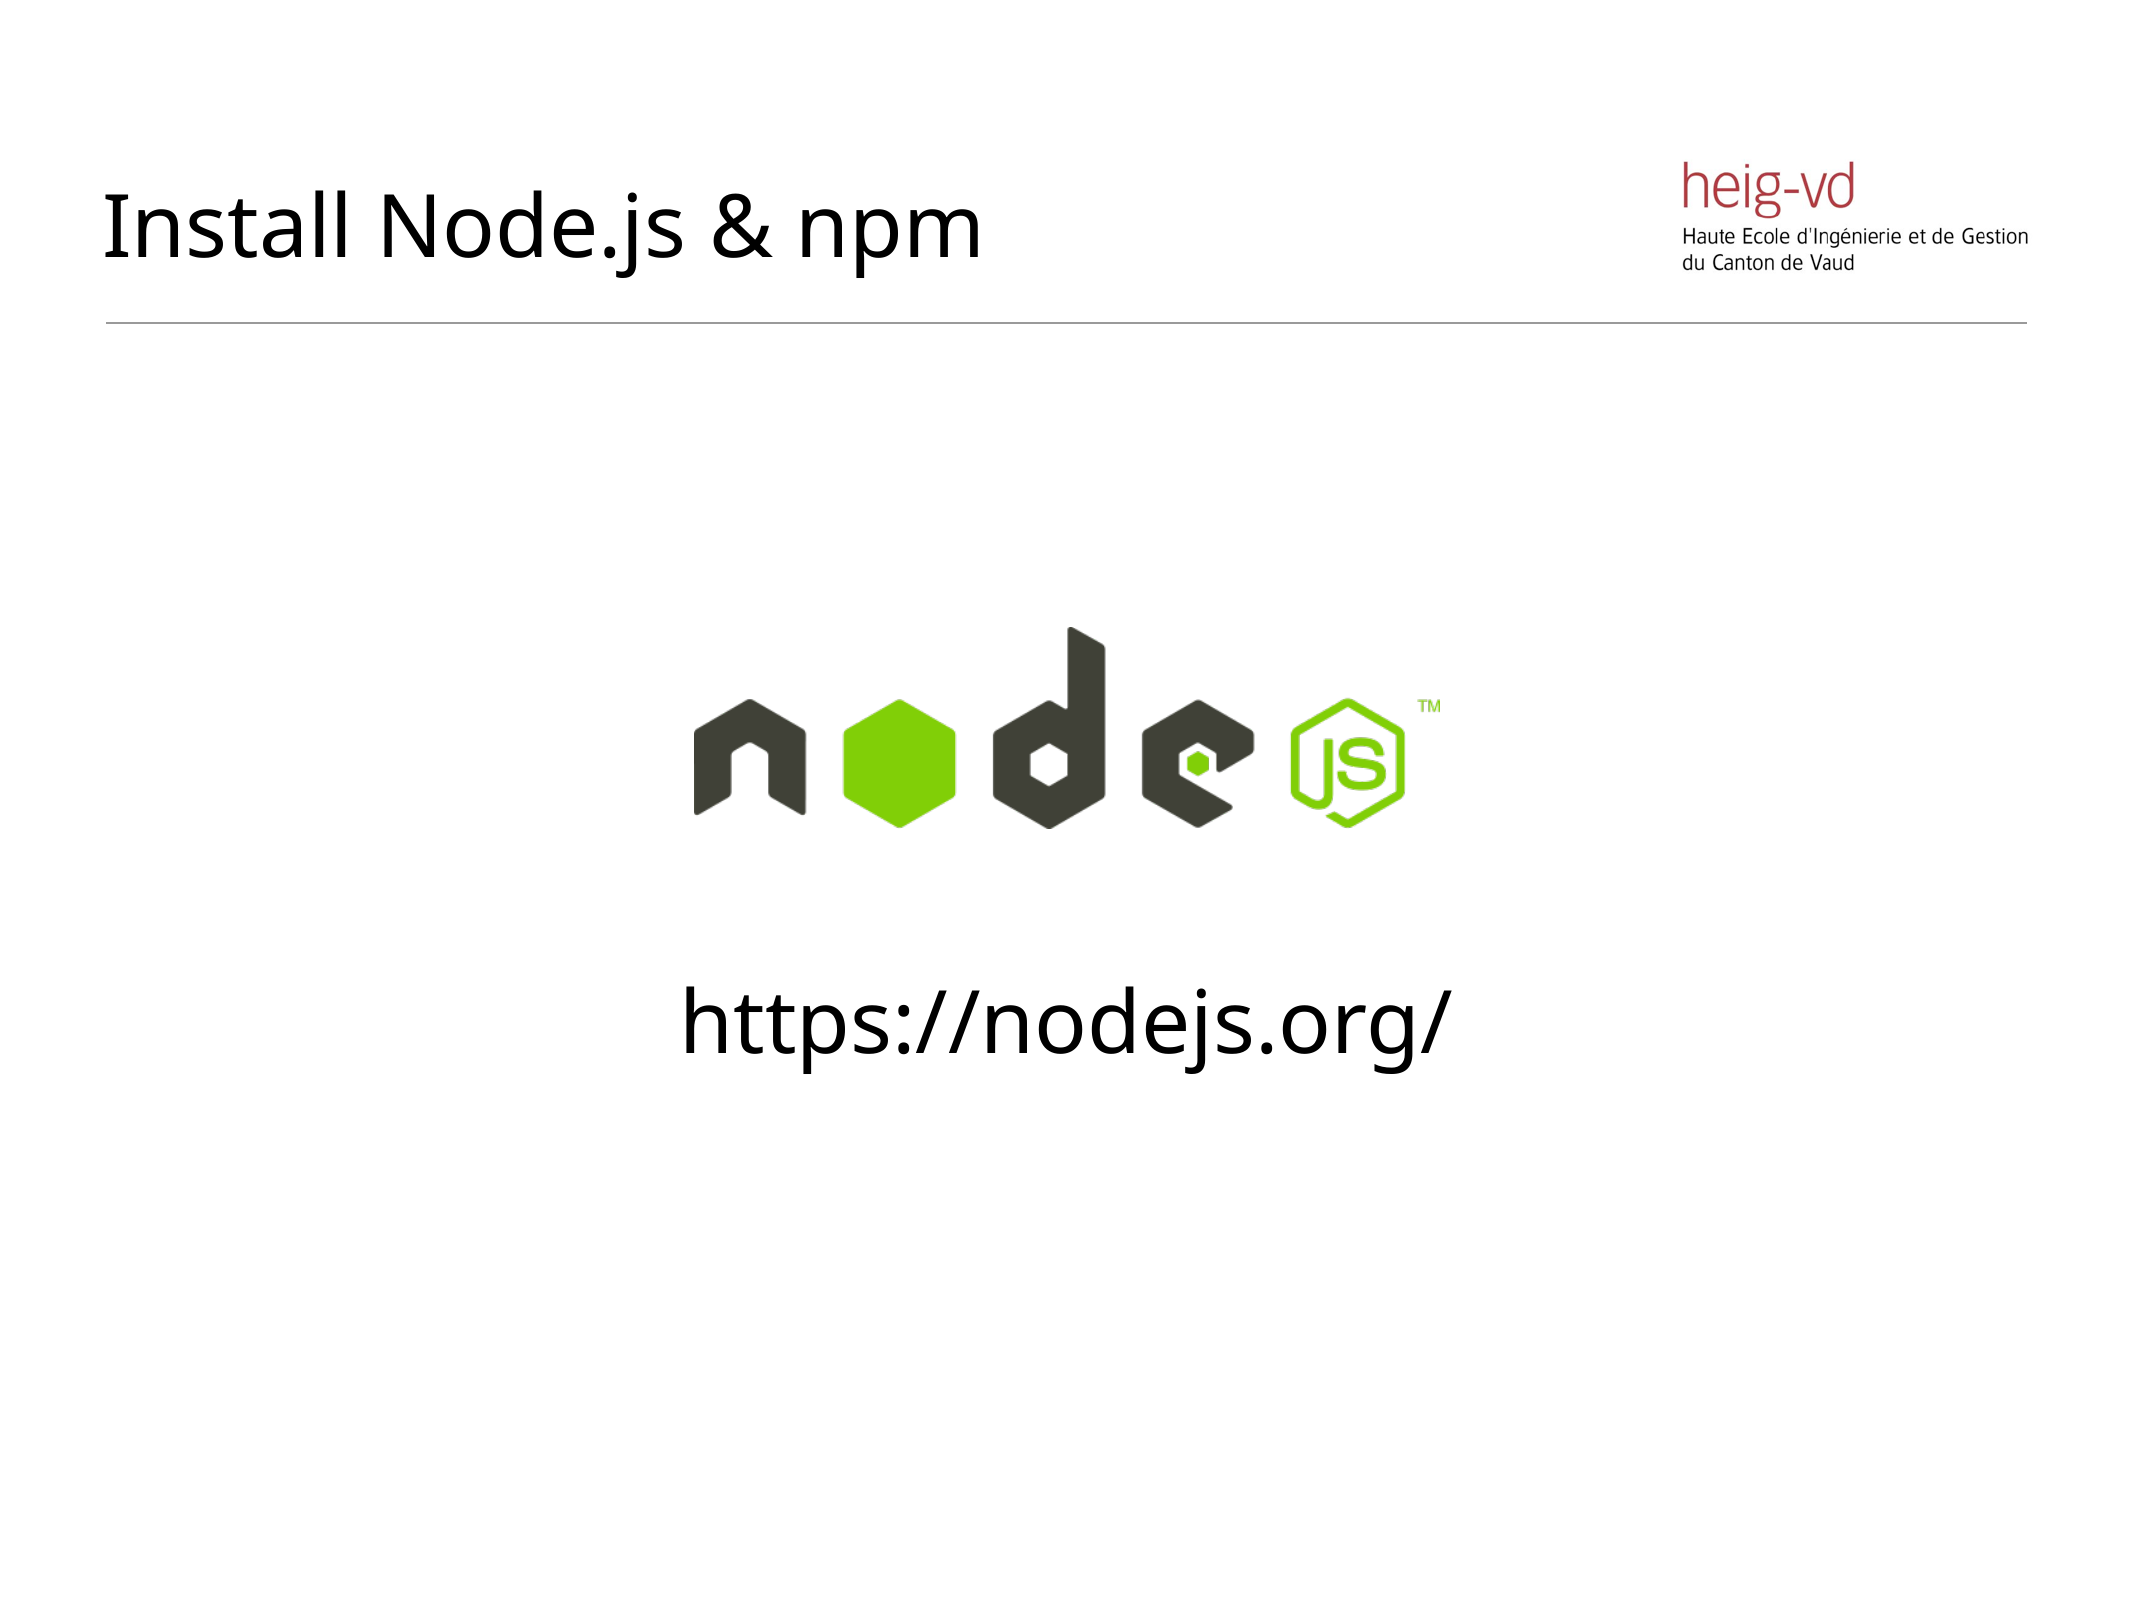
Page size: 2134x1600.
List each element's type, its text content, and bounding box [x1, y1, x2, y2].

text_box https://nodejs.org/ [671, 958, 1462, 1080]
title Install Node.js & npm [93, 54, 2040, 284]
picture [694, 627, 1440, 829]
